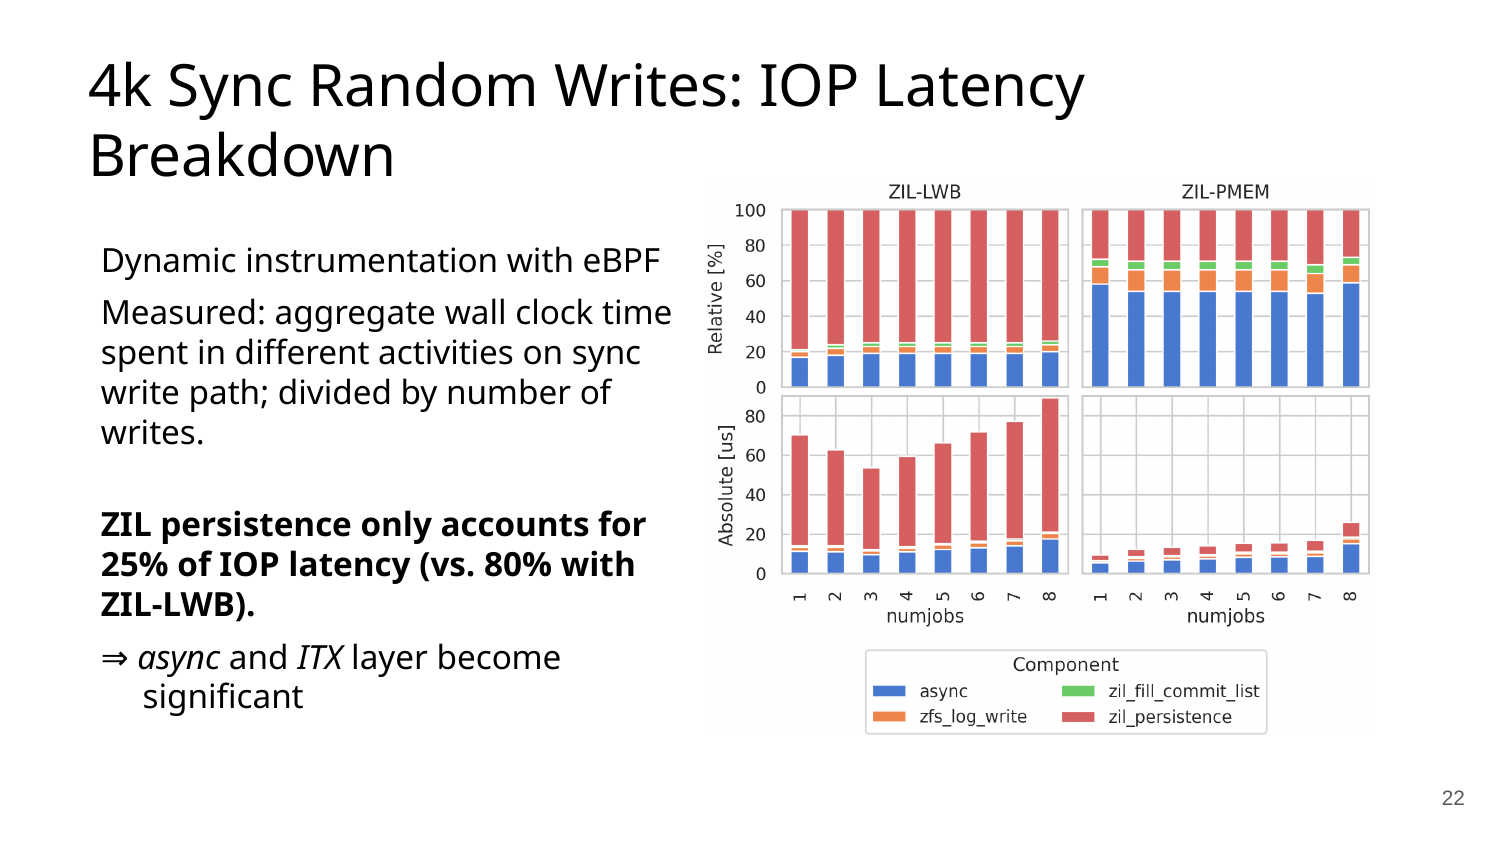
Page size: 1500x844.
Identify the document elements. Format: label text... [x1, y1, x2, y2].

picture [705, 176, 1371, 736]
title 4k Sync Random Writes: IOP Latency Breakdown [73, 33, 1371, 165]
slide_number <number> [1389, 764, 1480, 830]
text_box Dynamic instrumentation with eBPF Measured: aggregate wall clock time spent in different activities on sync write path; divided by number of writes. ZIL persistence only accounts for 25% of IOP latency (vs. 80% with ZIL-LWB). ⇒ async and ITX layer become significant [85, 223, 696, 635]
